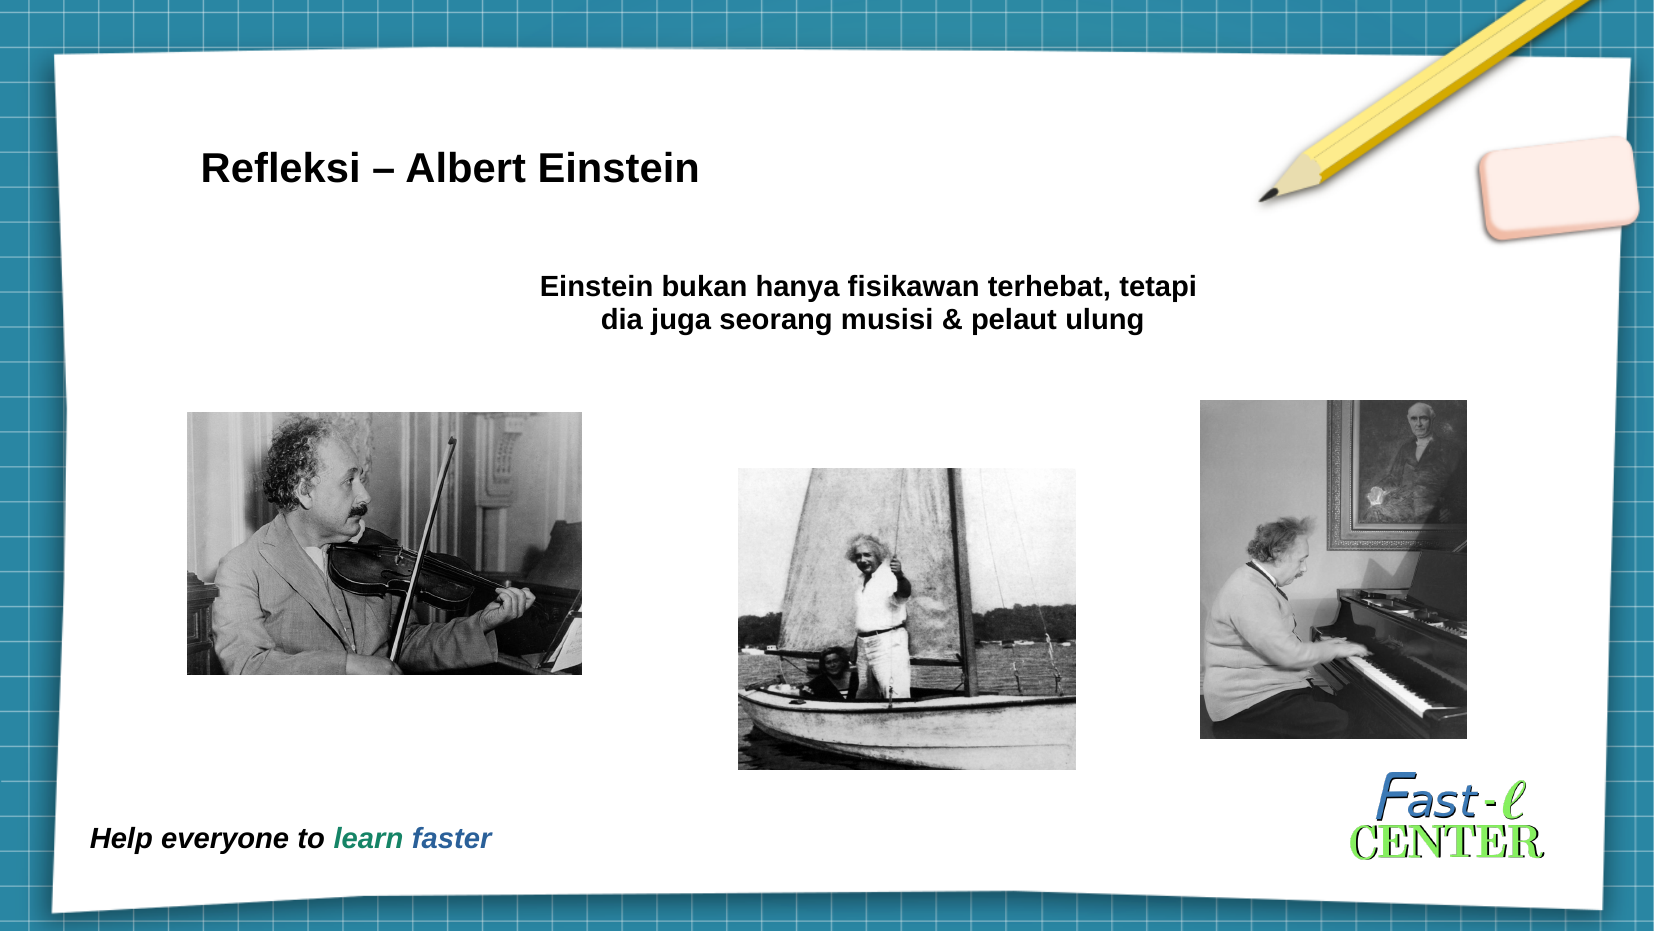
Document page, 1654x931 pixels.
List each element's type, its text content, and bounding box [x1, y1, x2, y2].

text_box Help everyone to learn faster [75, 814, 507, 863]
text_box Einstein bukan hanya fisikawan terhebat, tetapi dia juga seorang musisi & pelaut ulung [525, 262, 1222, 343]
text_box Refleksi – Albert Einstein [185, 137, 782, 202]
picture [0, 0, 1654, 931]
